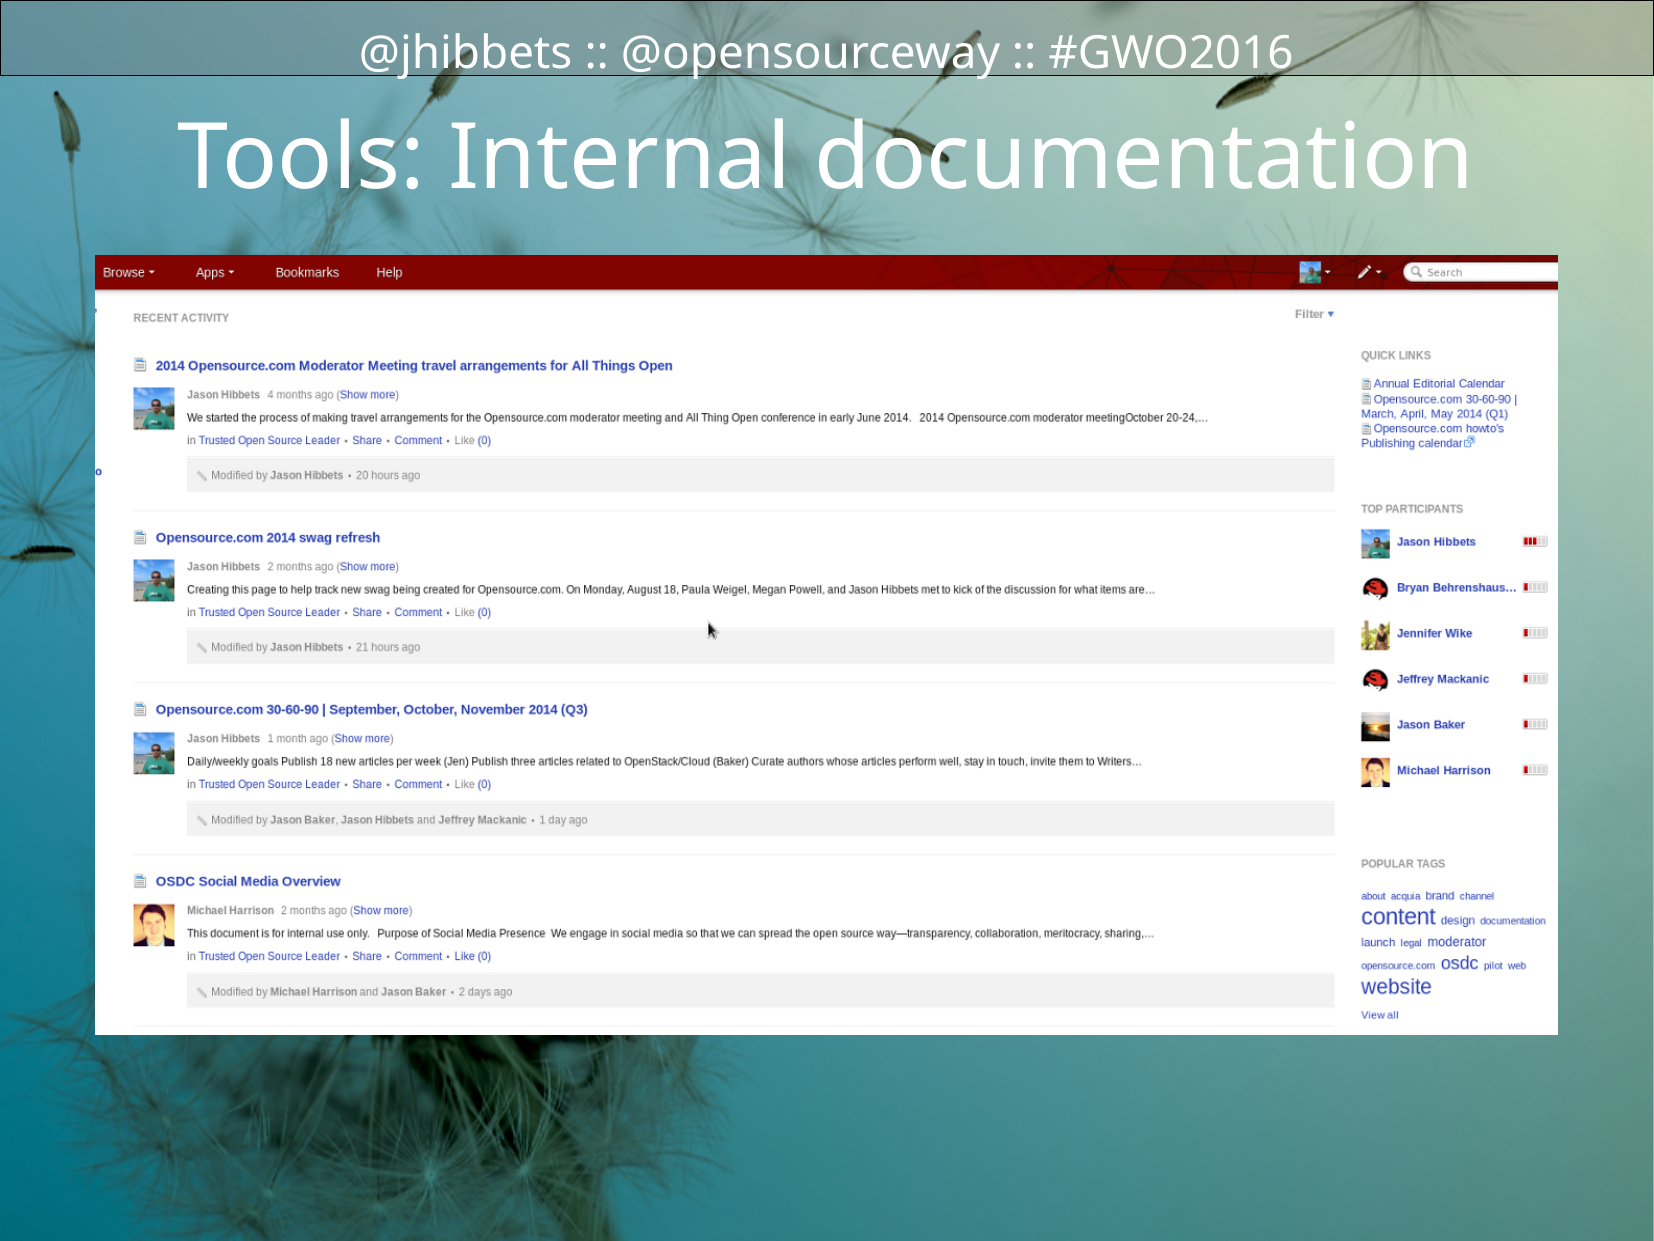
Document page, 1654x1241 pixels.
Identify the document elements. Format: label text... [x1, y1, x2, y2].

title Tools: Internal documentation [82, 49, 1571, 257]
picture [0, 76, 1654, 1241]
